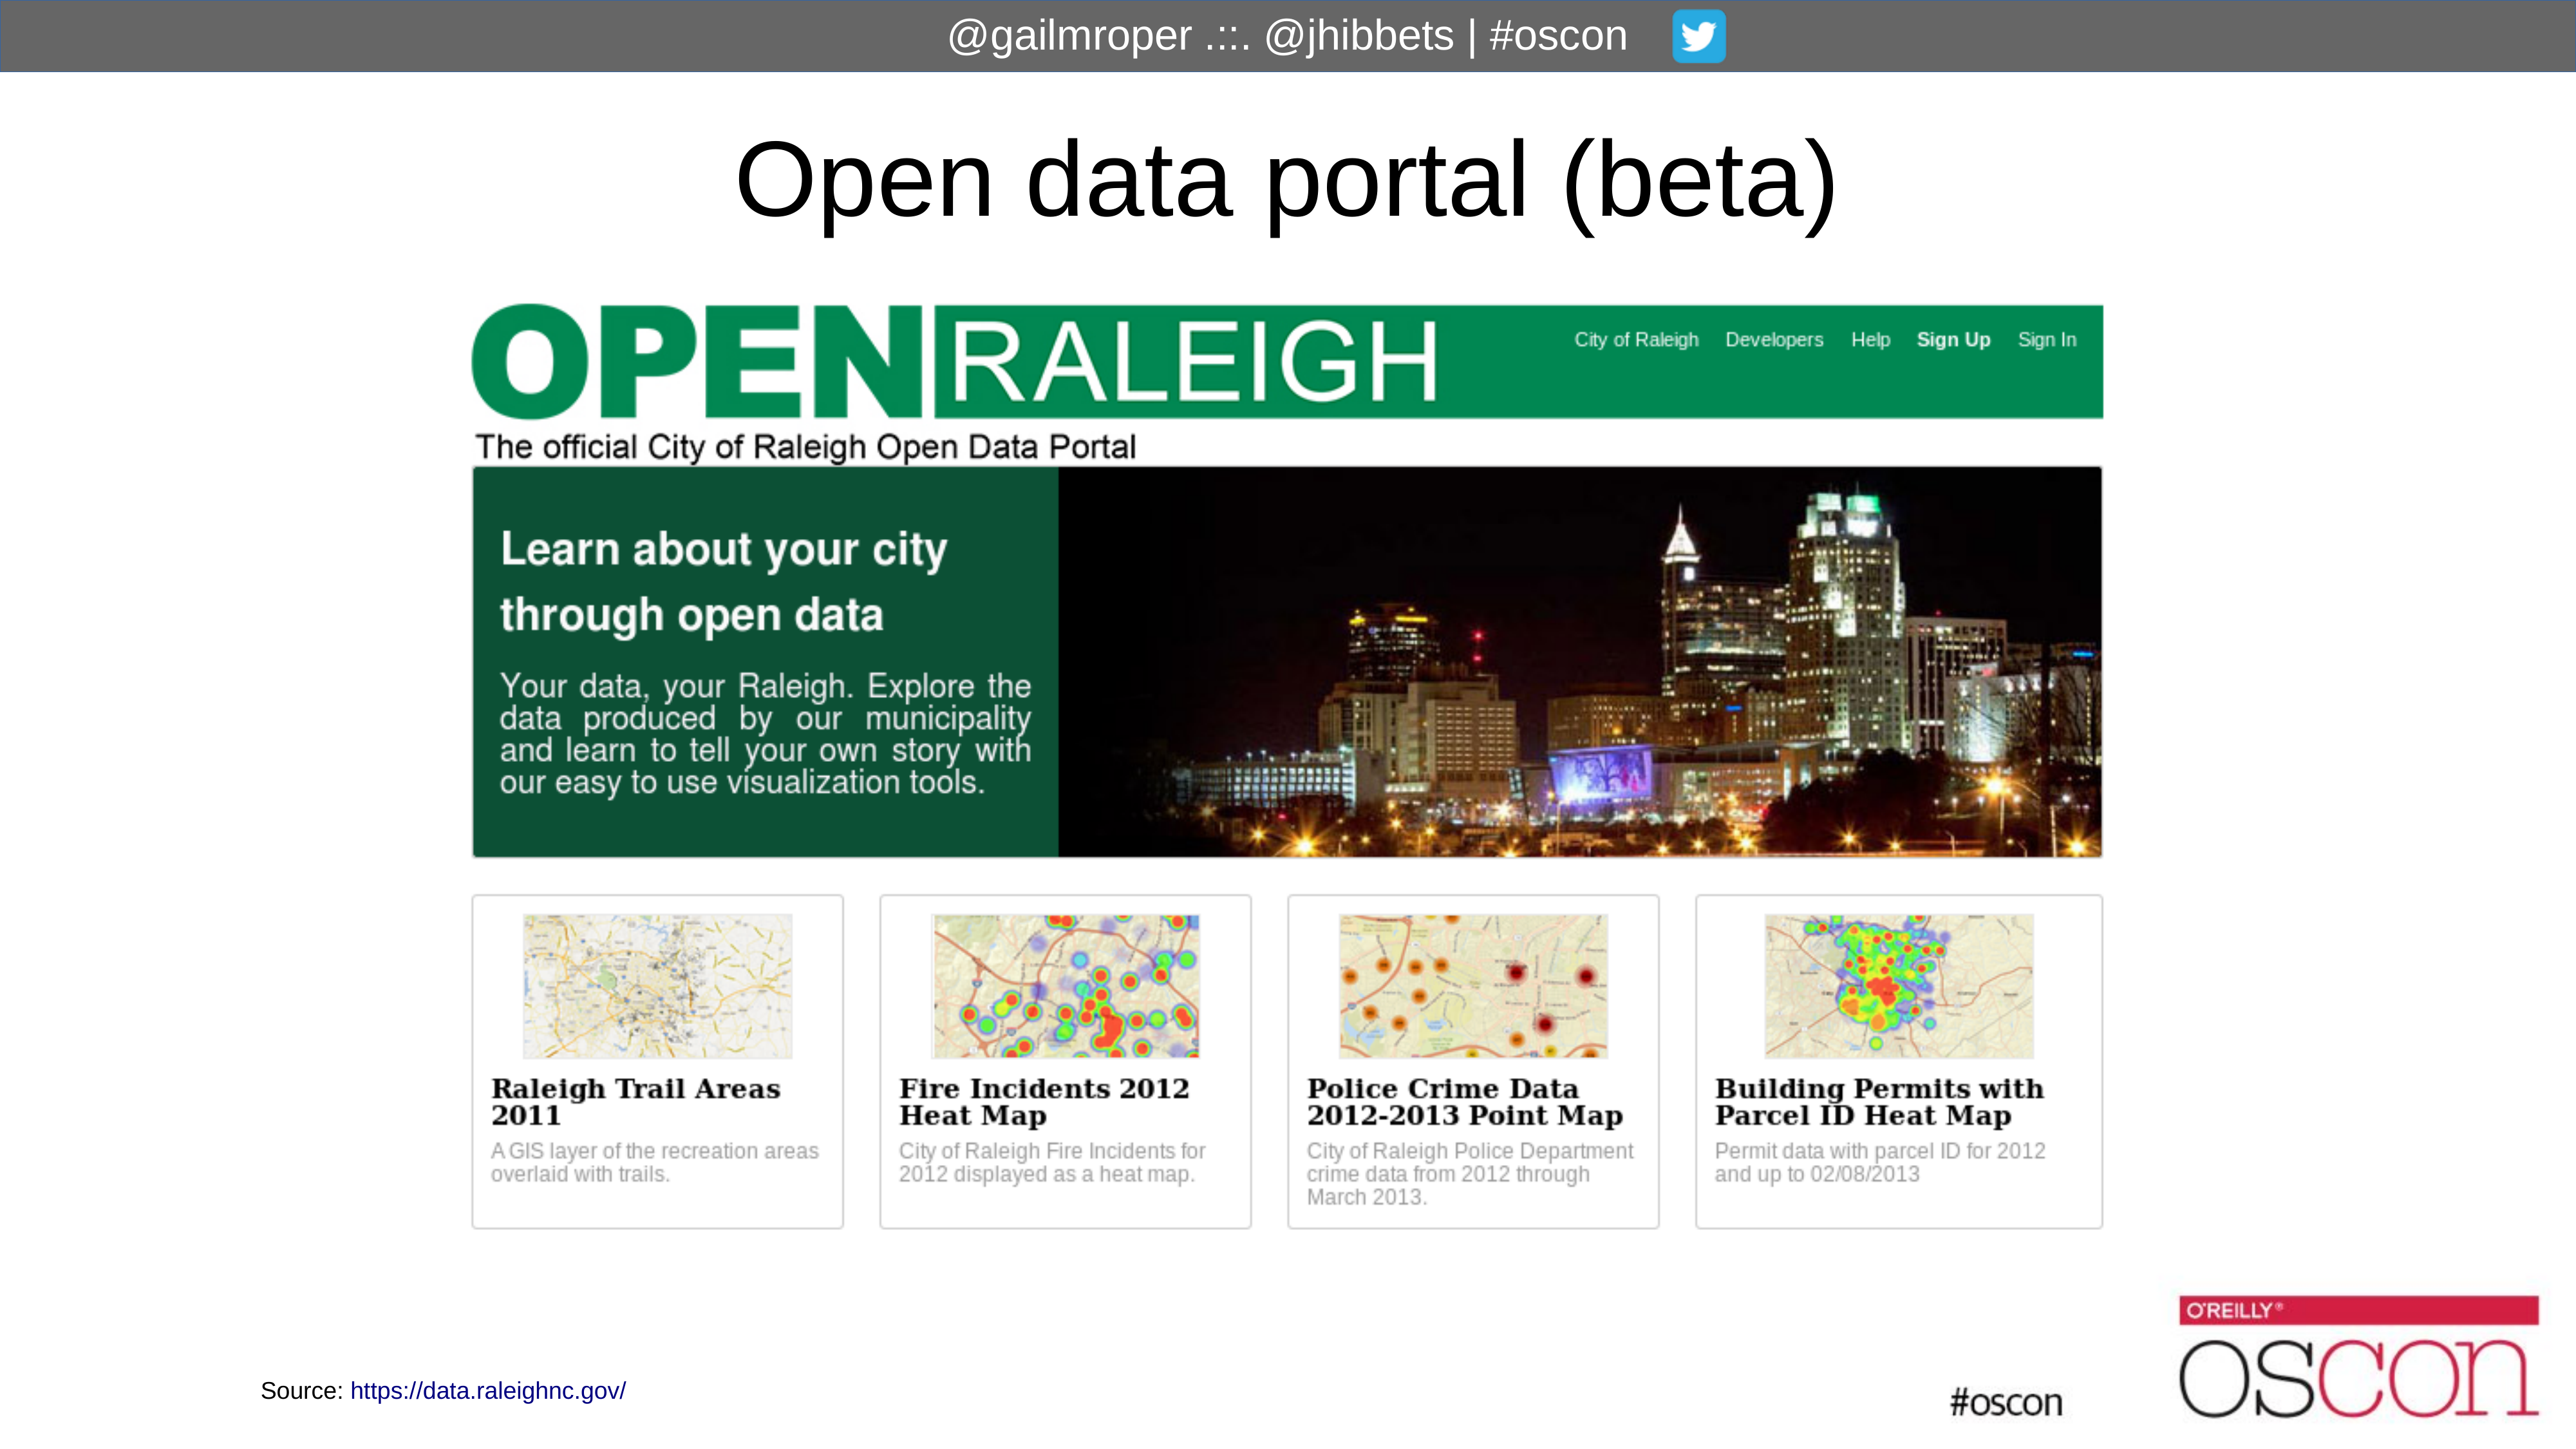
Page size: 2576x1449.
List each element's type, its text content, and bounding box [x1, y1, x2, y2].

picture [1, 1, 2575, 71]
picture [1137, 30, 1149, 47]
title Open data portal (beta) [129, 57, 2447, 300]
picture [996, 30, 1008, 47]
picture [0, 72, 2576, 1449]
text_box Source: https://data.raleighnc.gov/ [251, 1372, 657, 1410]
